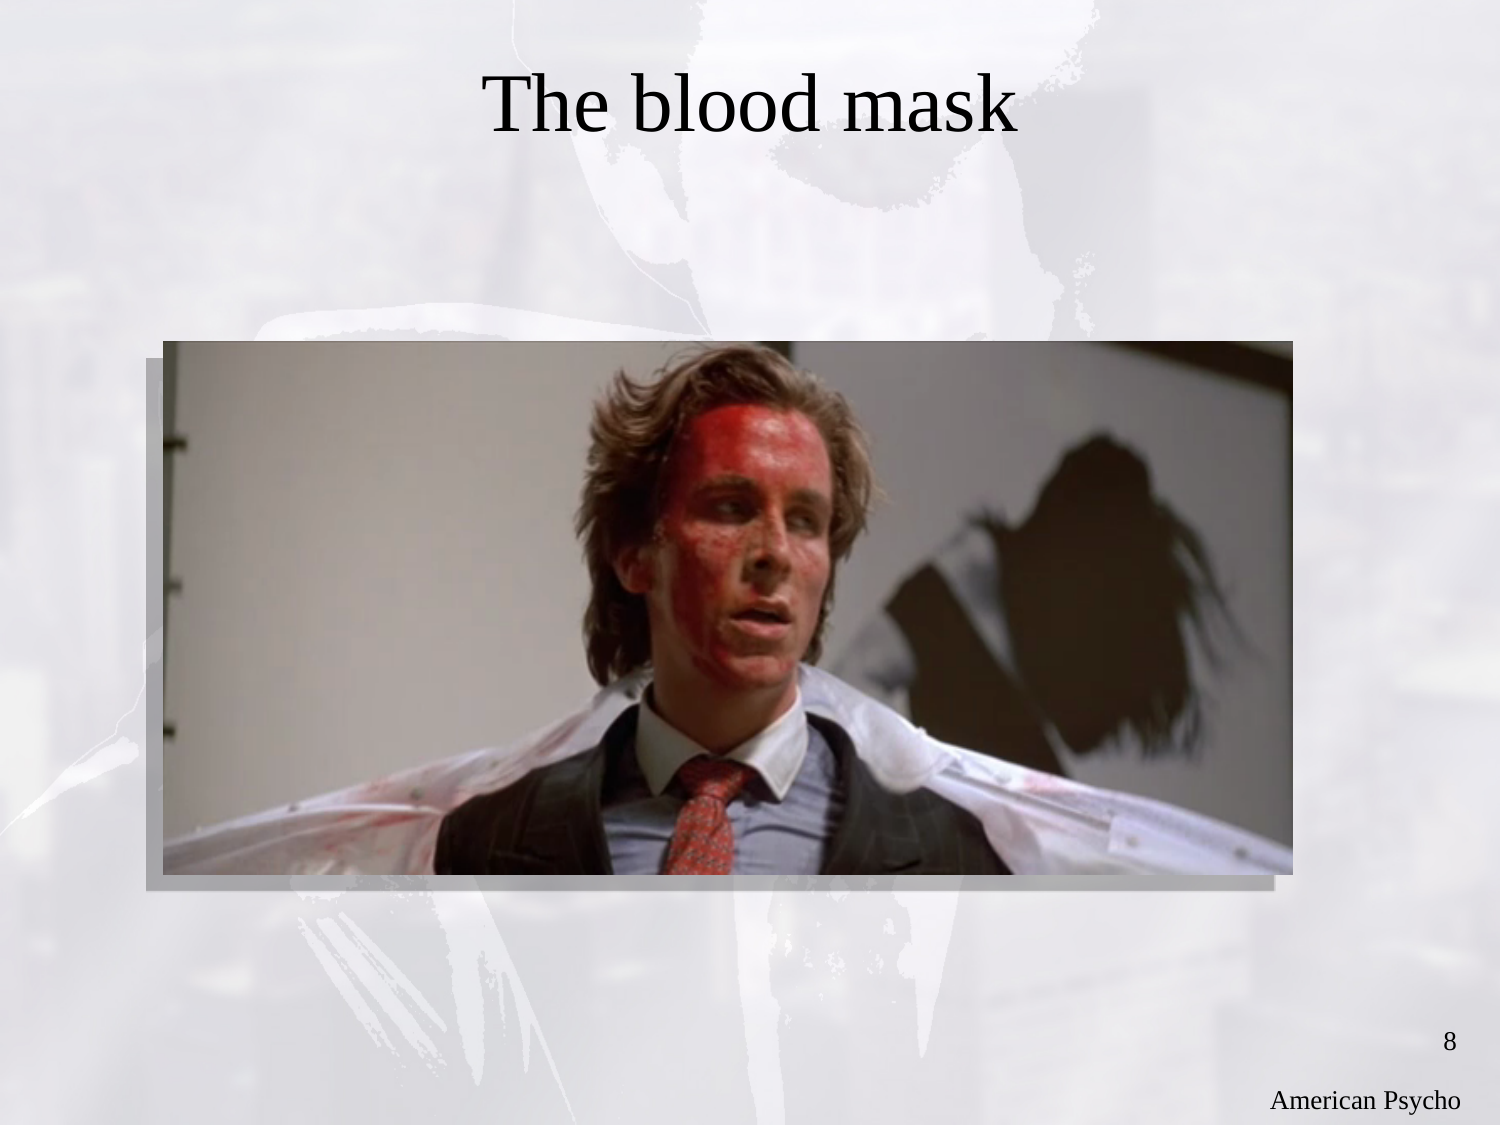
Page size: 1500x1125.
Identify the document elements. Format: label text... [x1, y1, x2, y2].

picture [0, 0, 1500, 1125]
title The blood mask [59, 30, 1441, 177]
